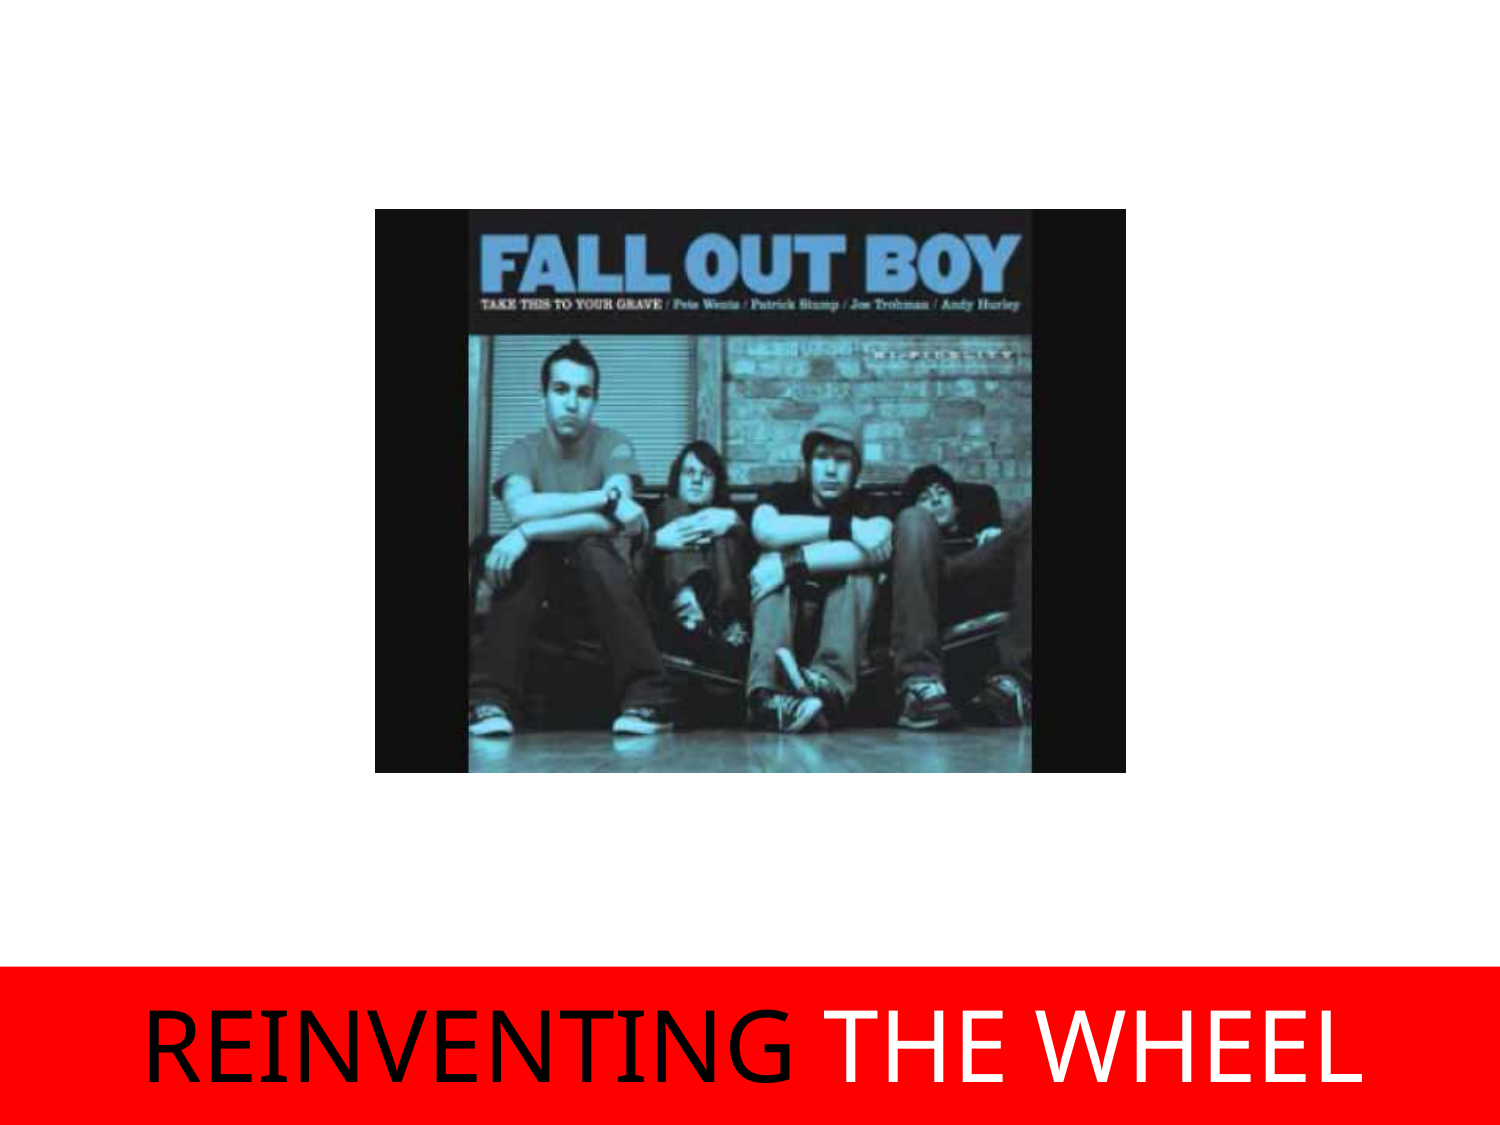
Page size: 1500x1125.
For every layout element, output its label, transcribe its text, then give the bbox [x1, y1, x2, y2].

list REINVENTING THE WHEEL [28, 974, 1478, 1111]
picture [375, 209, 1126, 773]
